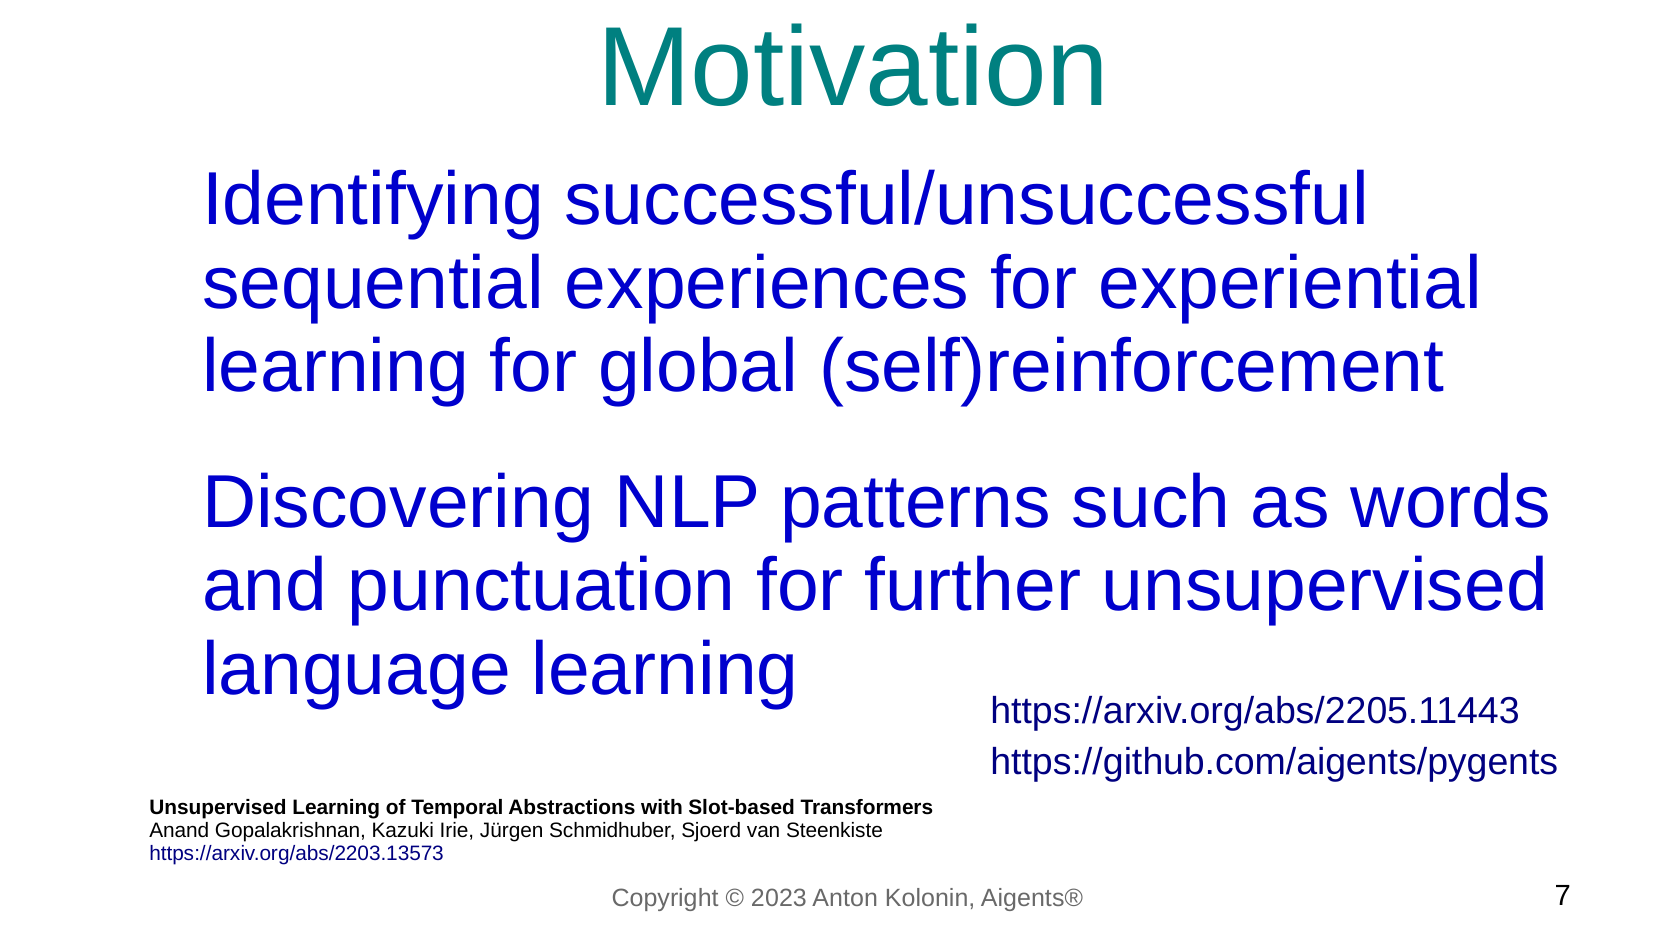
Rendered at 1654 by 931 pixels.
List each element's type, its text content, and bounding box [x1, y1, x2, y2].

text_box Unsupervised Learning of Temporal Abstractions with Slot-based Transformers Anand Gopalakrishnan, Kazuki Irie, Jürgen Schmidhuber, Sjoerd van Steenkiste https://arxiv.org/abs/2203.13573 [134, 788, 949, 873]
text_box Identifying successful/unsuccessful sequential experiences for experiential learning for global (self)reinforcement Discovering NLP patterns such as words and punctuation for further unsupervised language learning [120, 116, 1619, 749]
text_box https://github.com/aigents/pygents [975, 732, 1574, 790]
text_box Motivation [0, 0, 1653, 135]
text_box https://arxiv.org/abs/2205.11443 [975, 681, 1535, 739]
